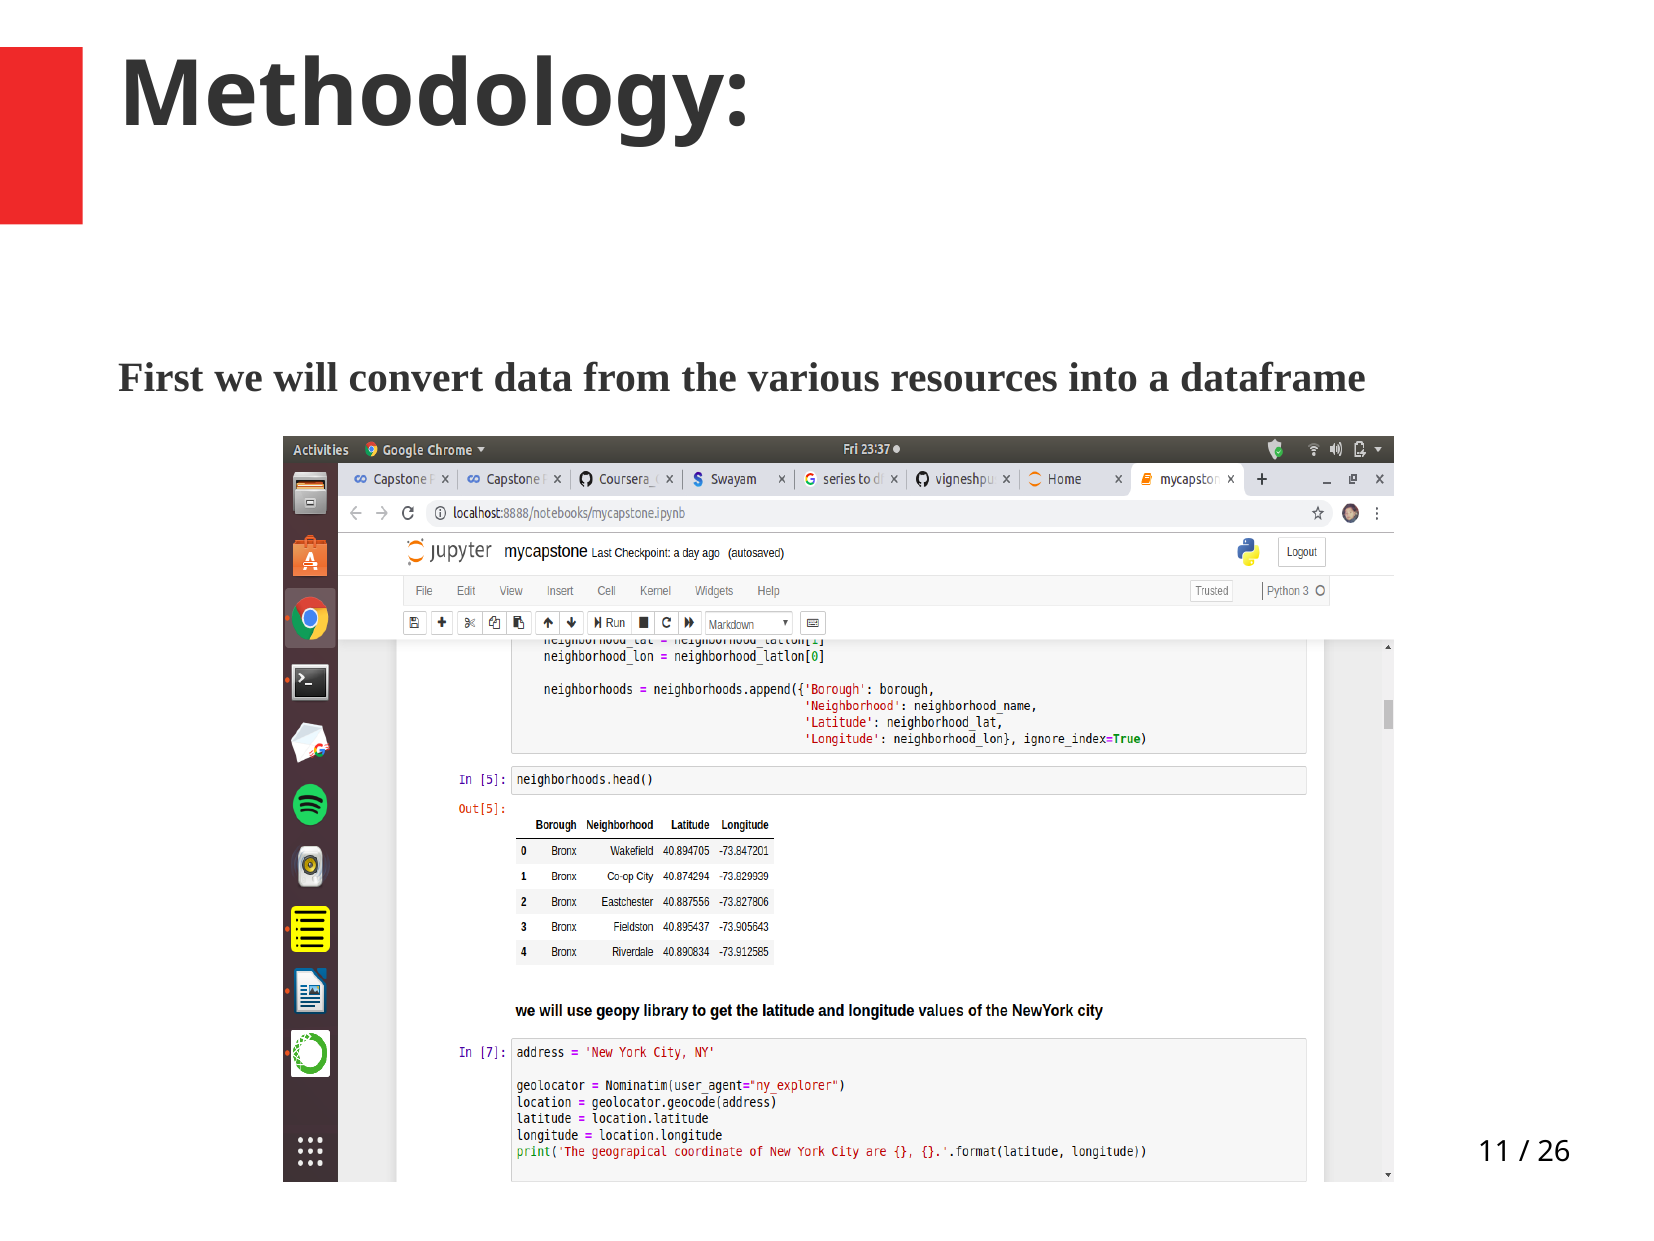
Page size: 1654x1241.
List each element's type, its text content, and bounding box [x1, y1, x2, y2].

list First we will convert data from the various resources into a dataframe [118, 354, 1536, 1074]
title Methodology: [118, 45, 1571, 260]
picture [283, 436, 1394, 1182]
